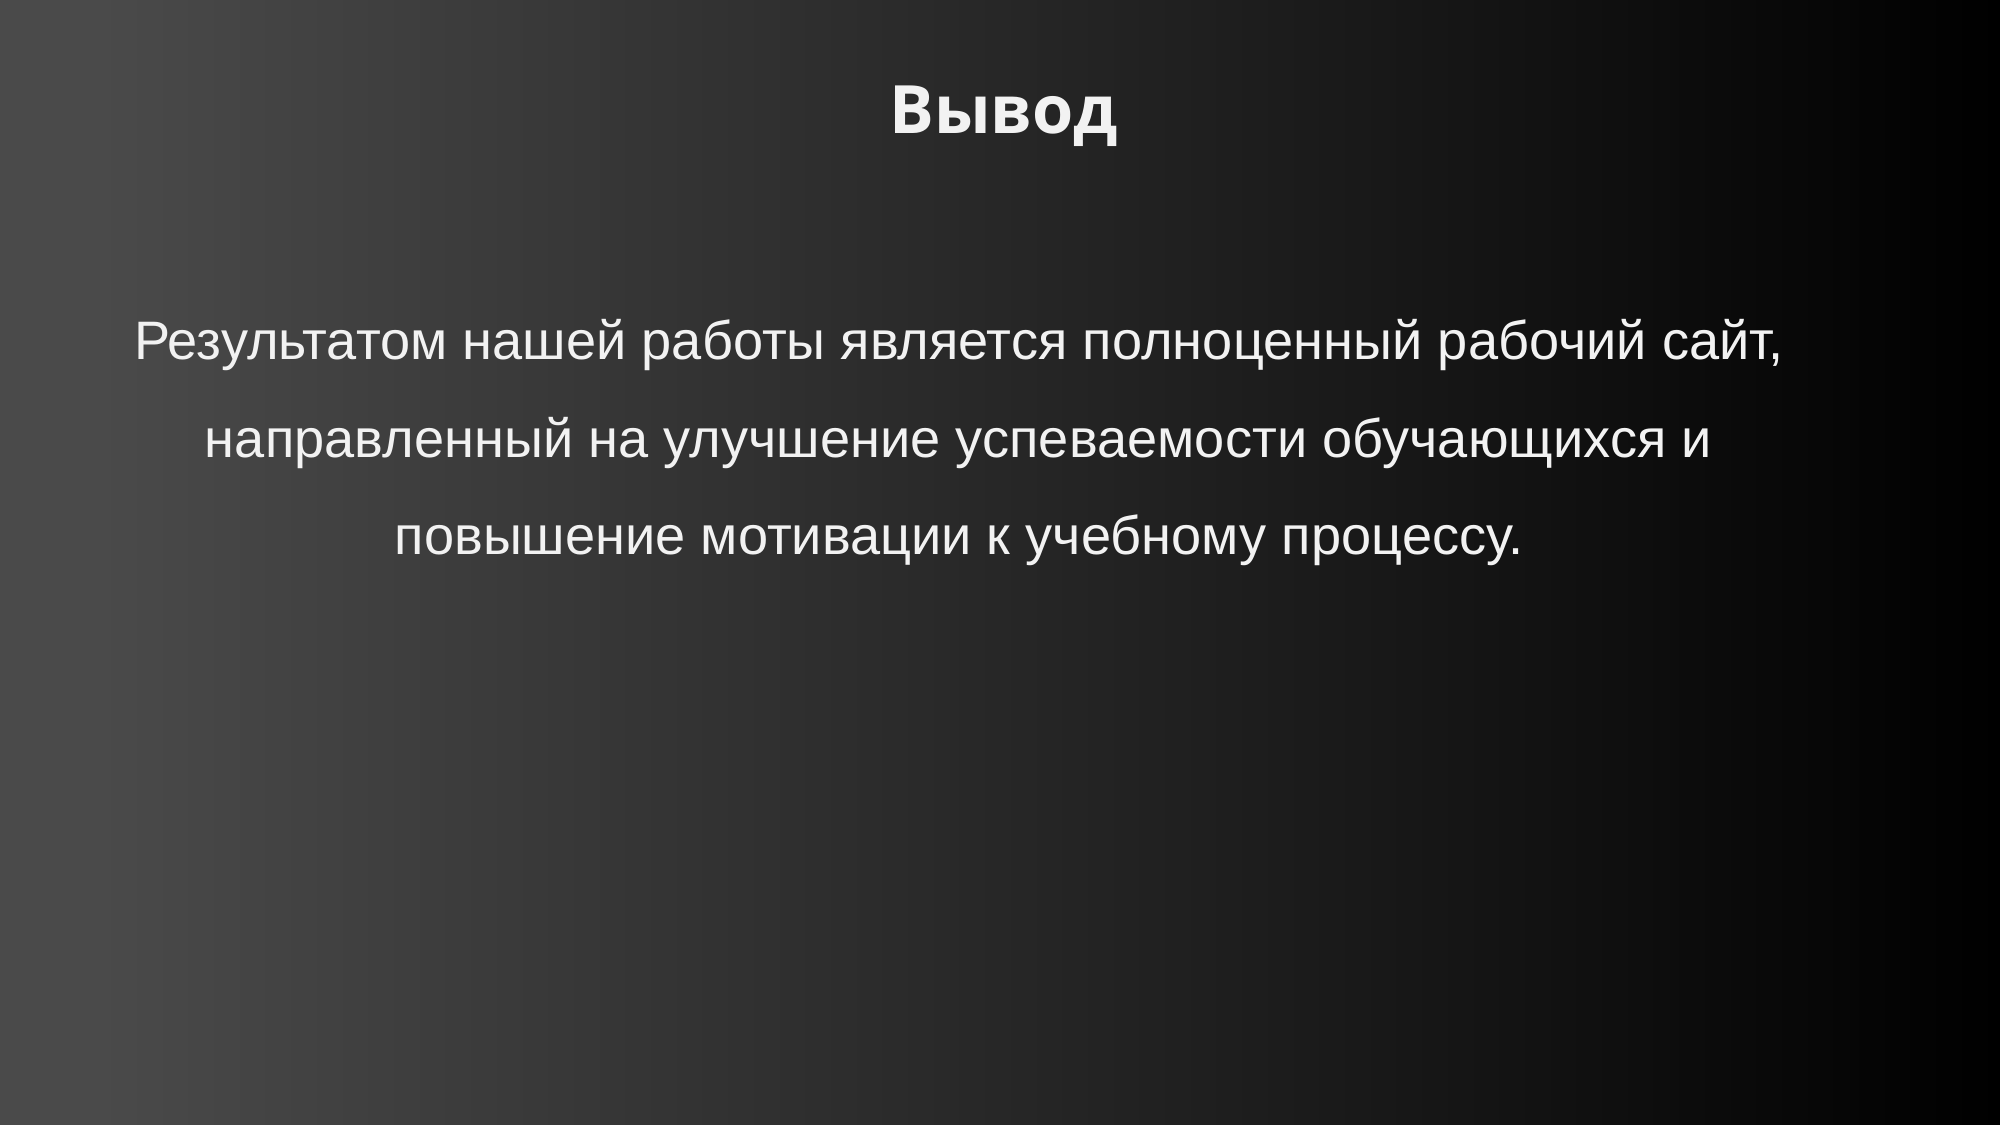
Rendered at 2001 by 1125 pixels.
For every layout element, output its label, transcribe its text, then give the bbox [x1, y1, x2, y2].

text_box Результатом нашей работы является полноценный рабочий сайт, направленный на улучшение успеваемости обучающихся и повышение мотивации к учебному процессу. [118, 265, 1802, 785]
text_box Вывод [649, 58, 1359, 237]
